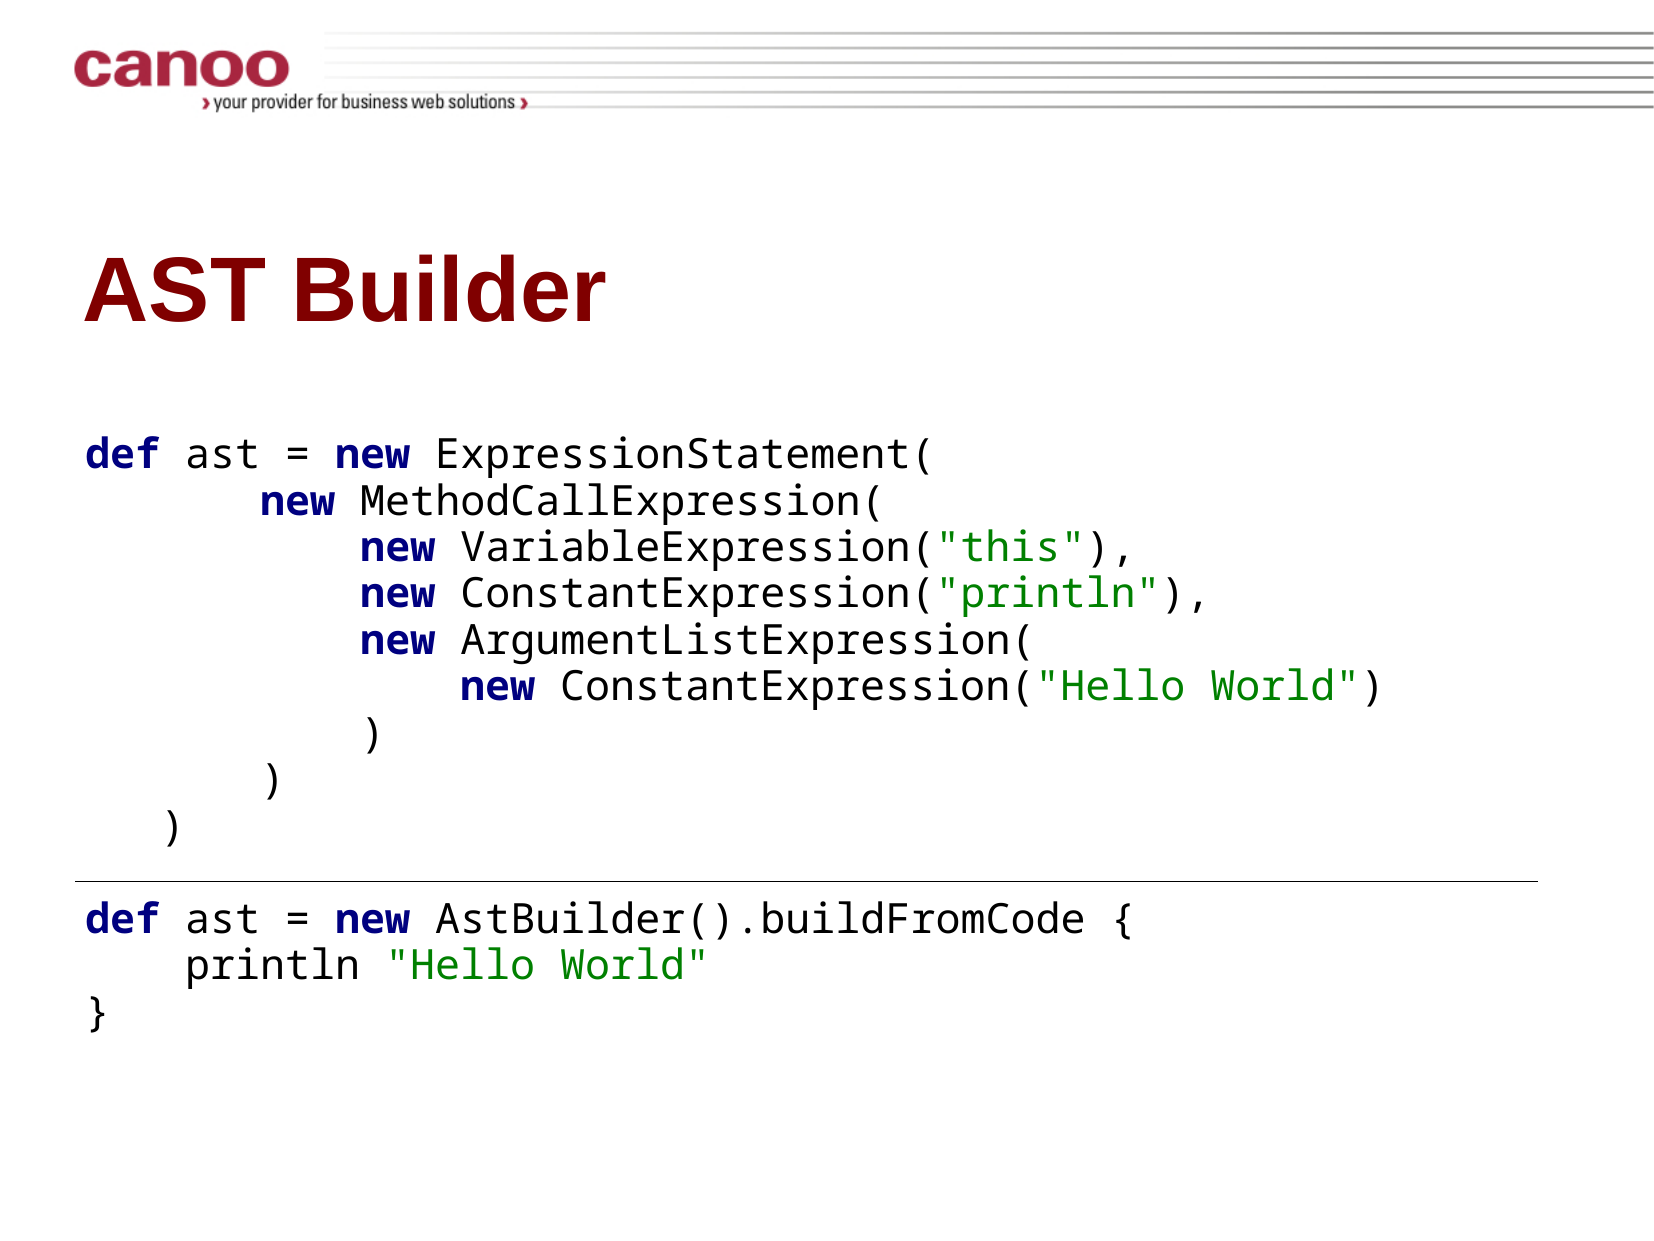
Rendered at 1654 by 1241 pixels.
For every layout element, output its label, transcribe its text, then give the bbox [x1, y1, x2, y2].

title AST Builder [82, 179, 1571, 387]
text_box def ast = new ExpressionStatement( new MethodCallExpression( new VariableExpression("this"), new ConstantExpression("println"), new ArgumentListExpression( new ConstantExpression("Hello World") ) ) ) def ast = new AstBuilder().buildFromCode { println "Hello World" } [70, 424, 1584, 1241]
picture [0, 0, 1654, 166]
